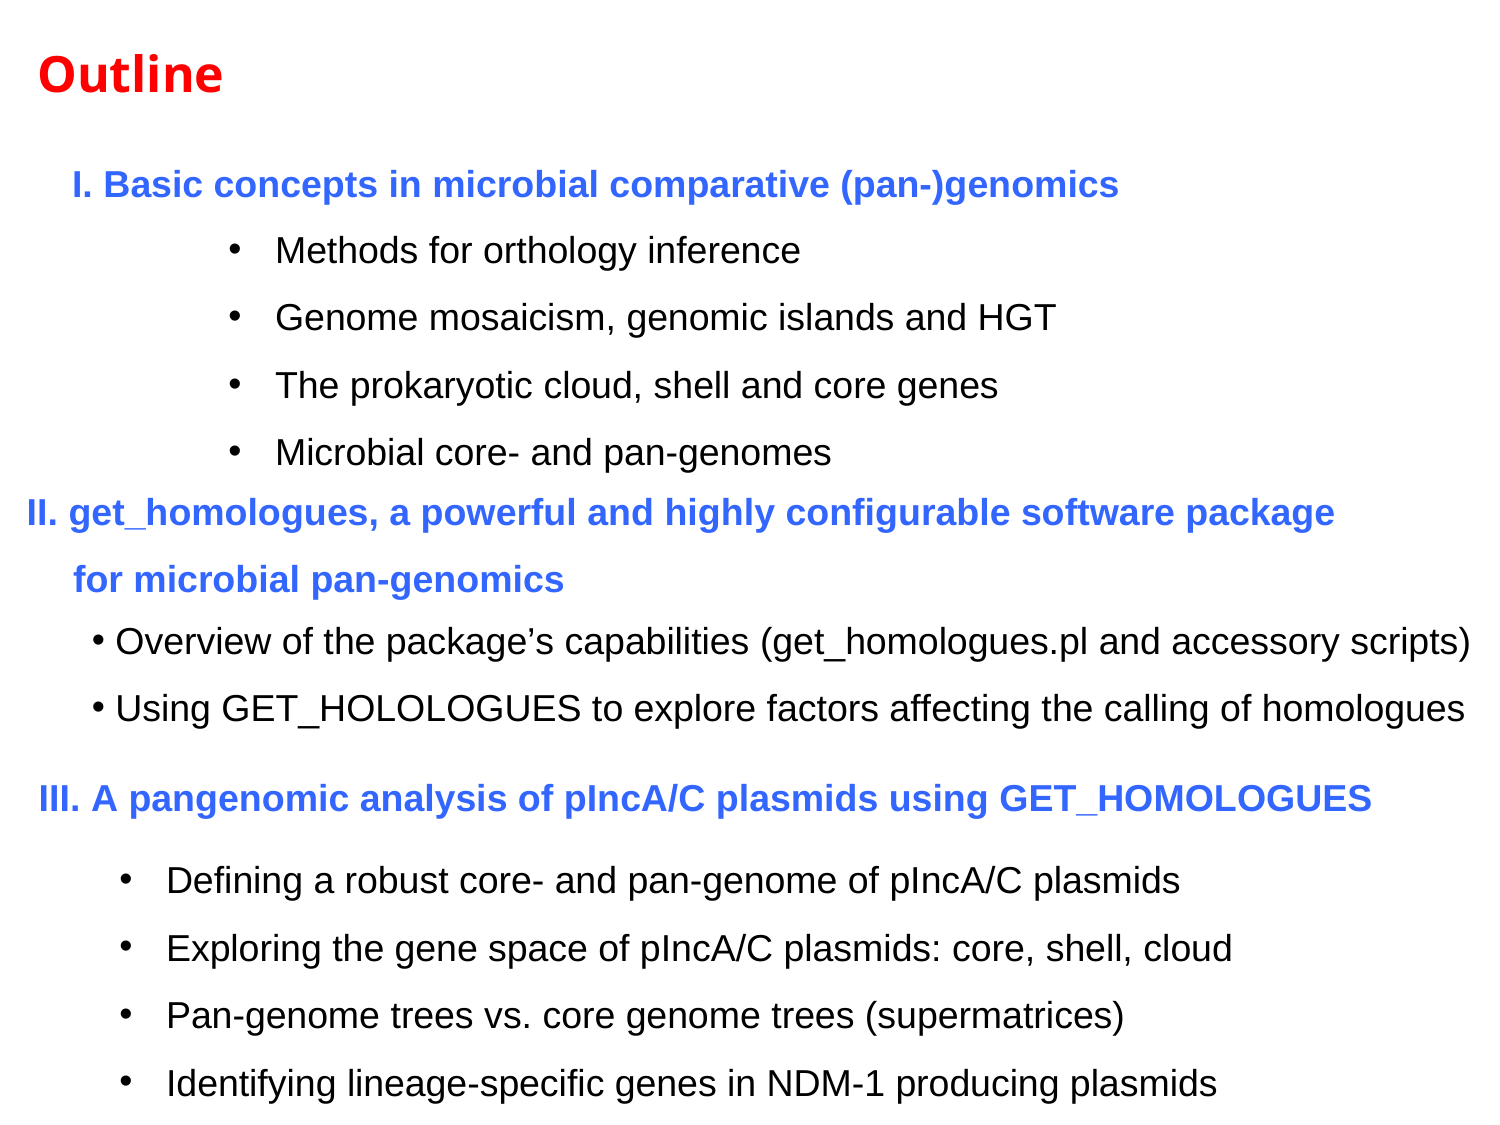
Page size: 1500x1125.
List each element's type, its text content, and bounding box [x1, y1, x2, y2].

text_box I. Basic concepts in microbial comparative (pan-)genomics [57, 152, 1136, 213]
text_box Overview of the package’s capabilities (get_homologues.pl and accessory scripts) Using GET_HOLOLOGUES to explore factors affecting the calling of homologues [76, 586, 1492, 737]
text_box III. A pangenomic analysis of pIncA/C plasmids using GET_HOMOLOGUES [23, 766, 1389, 827]
text_box II. get_homologues, a powerful and highly configurable software package for microbial pan-genomics [11, 457, 1360, 608]
text_box Defining a robust core- and pan-genome of pIncA/C plasmids Exploring the gene space of pIncA/C plasmids: core, shell, cloud Pan-genome trees vs. core genome trees (supermatrices) Identifying lineage-specific genes in NDM-1 producing plasmids [104, 827, 1249, 1112]
text_box Methods for orthology inference Genome mosaicism, genomic islands and HGT The prokaryotic cloud, shell and core genes Microbial core- and pan-genomes [213, 213, 1073, 457]
text_box Outline [22, 35, 240, 111]
